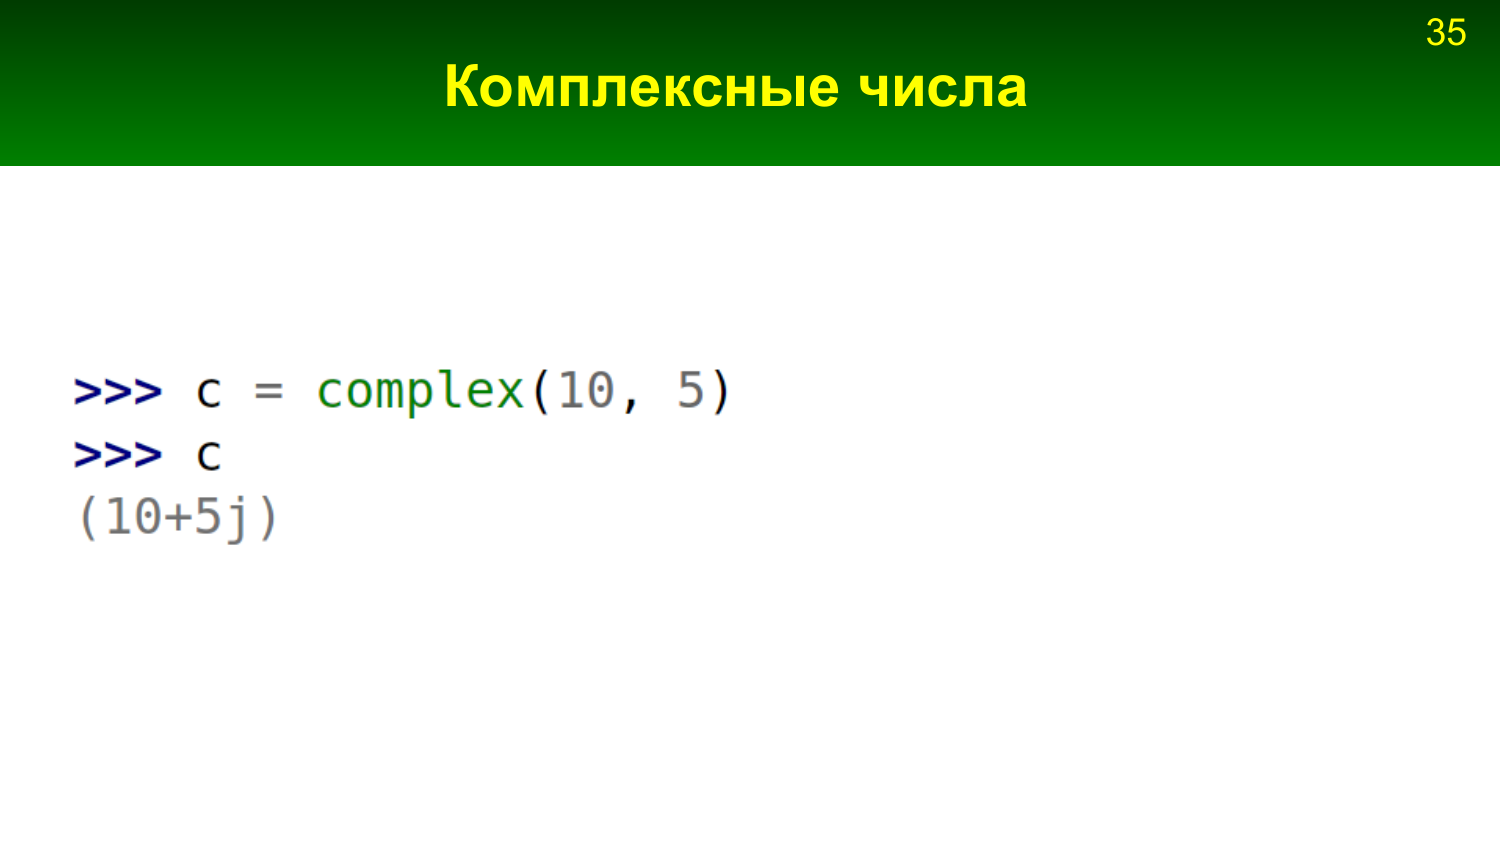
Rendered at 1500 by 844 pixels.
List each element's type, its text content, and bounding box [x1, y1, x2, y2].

title Комплексные числа [47, 11, 1426, 154]
picture [59, 362, 745, 556]
